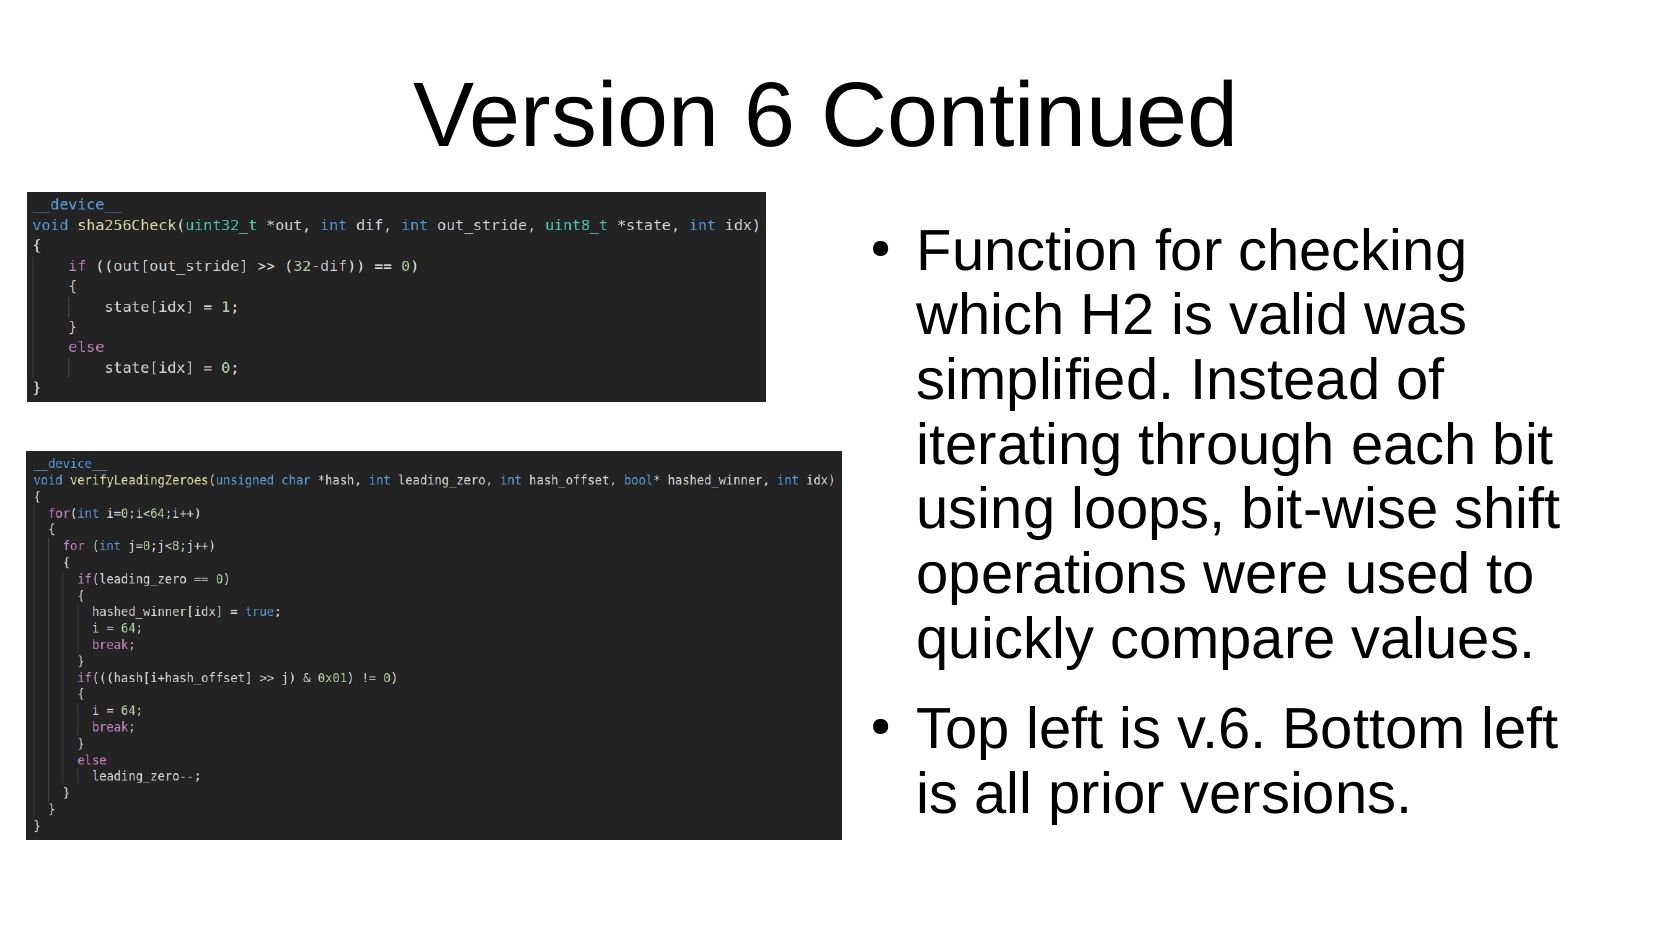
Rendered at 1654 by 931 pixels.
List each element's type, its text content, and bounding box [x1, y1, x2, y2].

title Version 6 Continued [82, 37, 1571, 193]
list Function for checking which H2 is valid was simplified. Instead of iterating through each bit using loops, bit-wise shift operations were used to quickly compare values. Top left is v.6. Bottom left is all prior versions. [855, 217, 1571, 871]
picture [27, 192, 766, 402]
picture [26, 451, 842, 841]
